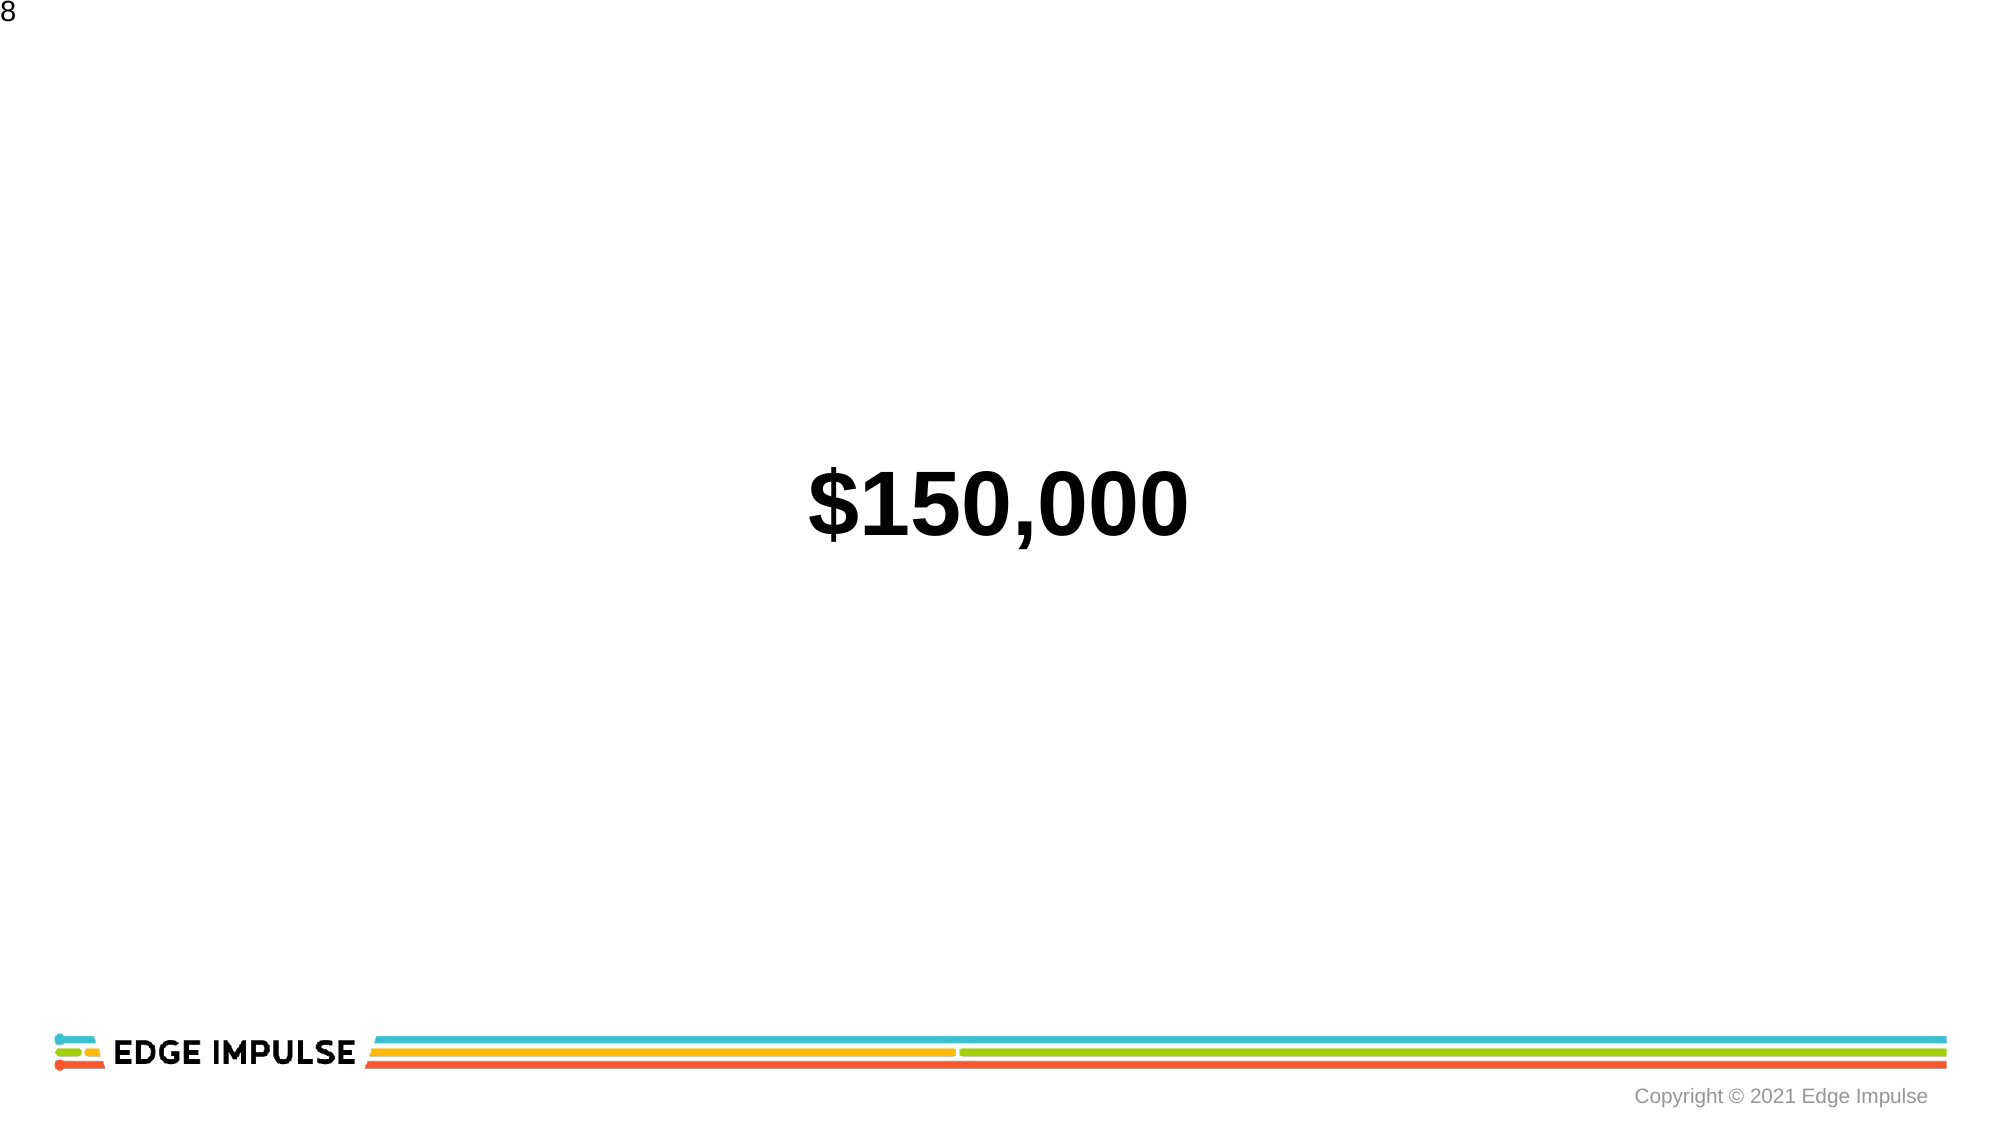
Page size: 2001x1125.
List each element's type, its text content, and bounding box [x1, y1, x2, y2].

text_box $150,000 [793, 436, 1207, 562]
picture [0, 0, 2000, 1125]
